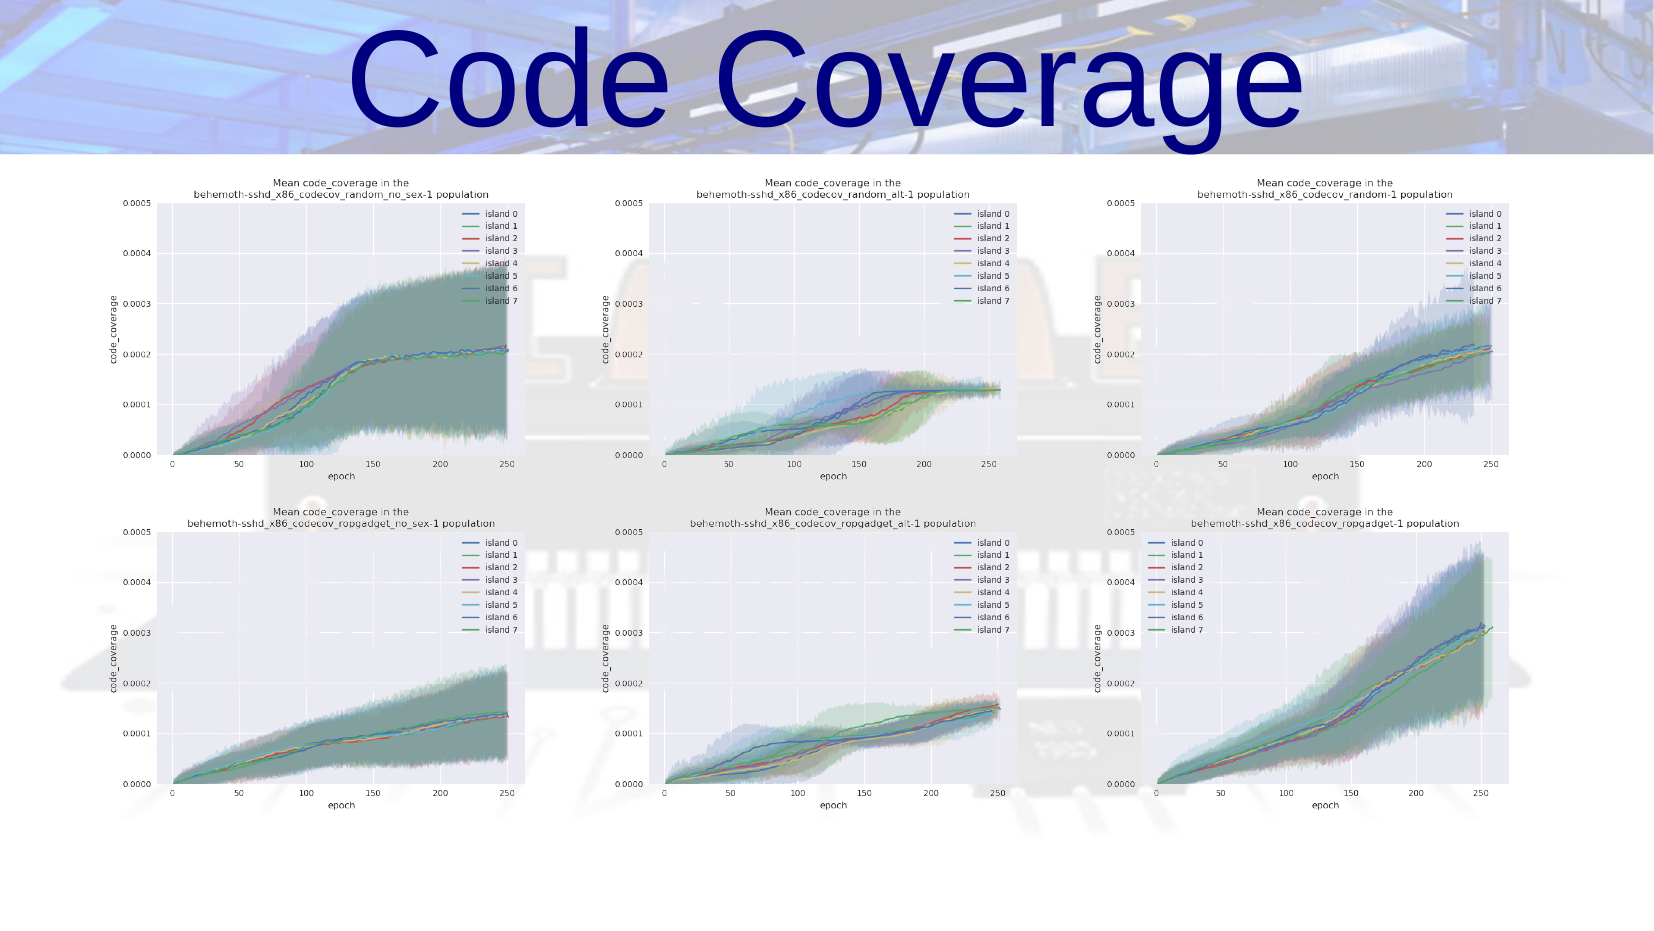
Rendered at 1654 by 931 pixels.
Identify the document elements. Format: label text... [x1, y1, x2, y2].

title Code Coverage [82, 37, 1571, 121]
picture [0, 0, 1654, 931]
